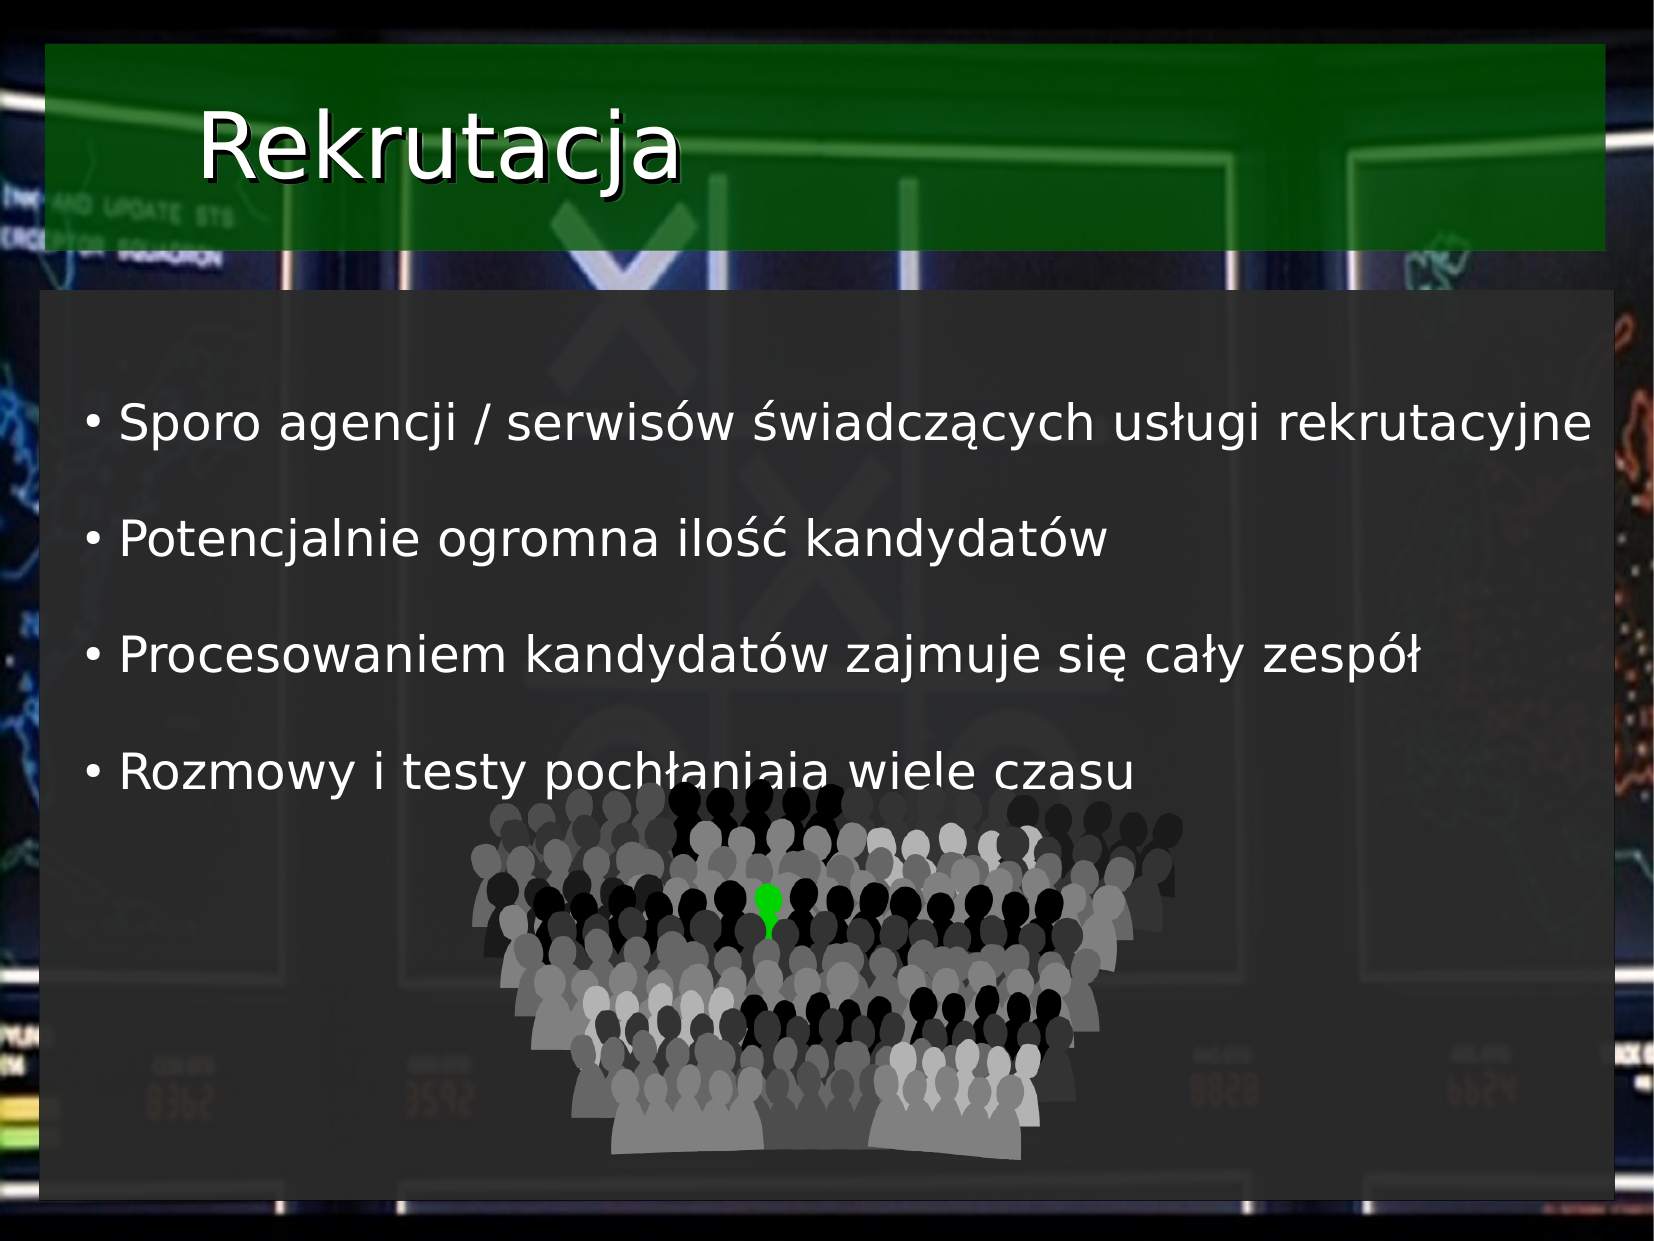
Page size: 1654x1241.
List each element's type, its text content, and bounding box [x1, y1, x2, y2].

picture [0, 0, 1654, 1241]
title Rekrutacja [45, 43, 1606, 251]
subtitle Sporo agencji / serwisów świadczących usługi rekrutacyjne Potencjalnie ogromna ilość kandydatów Procesowaniem kandydatów zajmuje się cały zespół Rozmowy i testy pochłaniają wiele czasu [39, 290, 1615, 1201]
